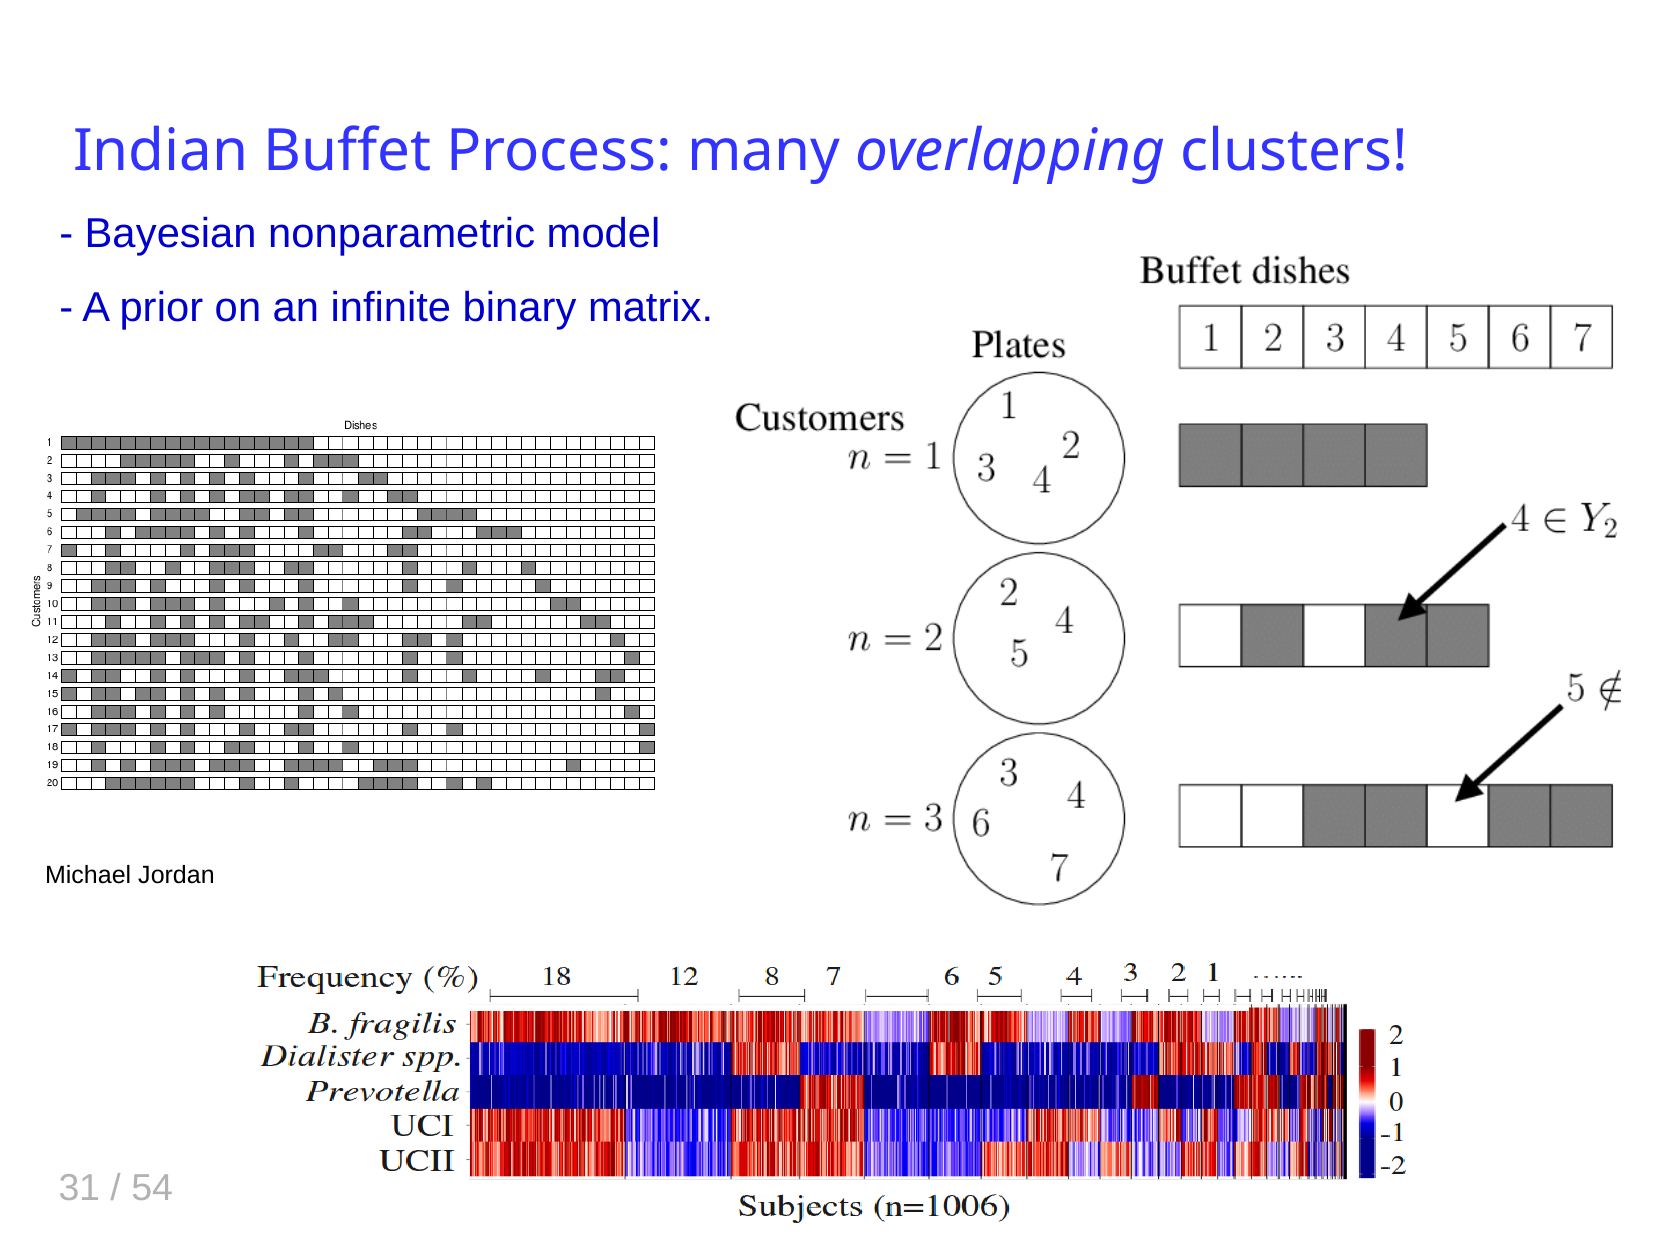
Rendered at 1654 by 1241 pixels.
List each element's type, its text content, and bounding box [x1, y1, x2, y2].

picture [224, 953, 1419, 1231]
text_box <number> / 54 [43, 1159, 338, 1220]
picture [734, 254, 1621, 906]
text_box - Bayesian nonparametric model - A prior on an infinite binary matrix. [45, 198, 751, 361]
picture [14, 419, 688, 800]
text_box Indian Buffet Process: many overlapping clusters! [47, 44, 1021, 241]
text_box Michael Jordan [31, 851, 428, 931]
